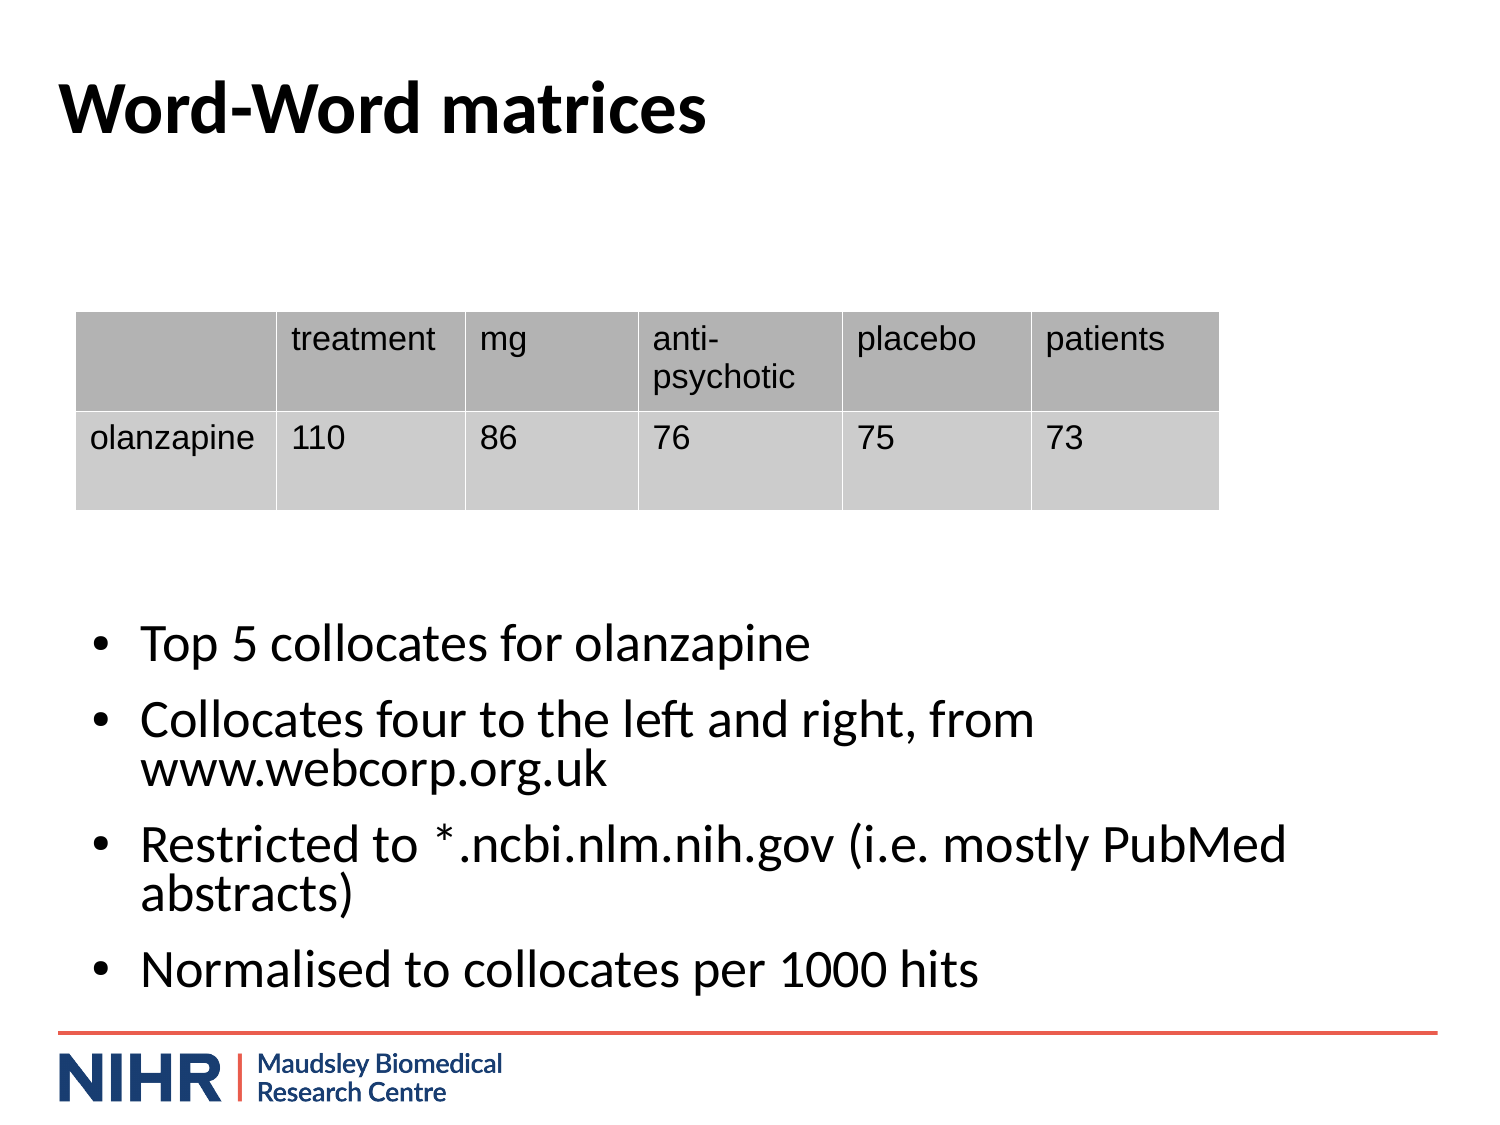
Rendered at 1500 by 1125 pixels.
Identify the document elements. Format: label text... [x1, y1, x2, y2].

table_header mg [466, 312, 638, 411]
table_header treatment [277, 312, 465, 411]
table_cell 76 [639, 412, 842, 510]
list Top 5 collocates for olanzapine Collocates four to the left and right, from www.webcorp.org.uk Restricted to *.ncbi.nlm.nih.gov (i.e. mostly PubMed abstracts) Normalised to collocates per 1000 hits [75, 622, 1436, 998]
table_header anti- psychotic [639, 312, 842, 411]
title Word-Word matrices [58, 21, 1409, 209]
picture [29, 1018, 531, 1125]
table_header placebo [843, 312, 1031, 411]
table_cell 86 [466, 412, 638, 510]
table_header [76, 312, 276, 411]
table_cell 73 [1032, 412, 1219, 510]
table_header patients [1032, 312, 1219, 411]
table_cell 75 [843, 412, 1031, 510]
table_cell olanzapine [76, 412, 276, 510]
table_cell 110 [277, 412, 465, 510]
